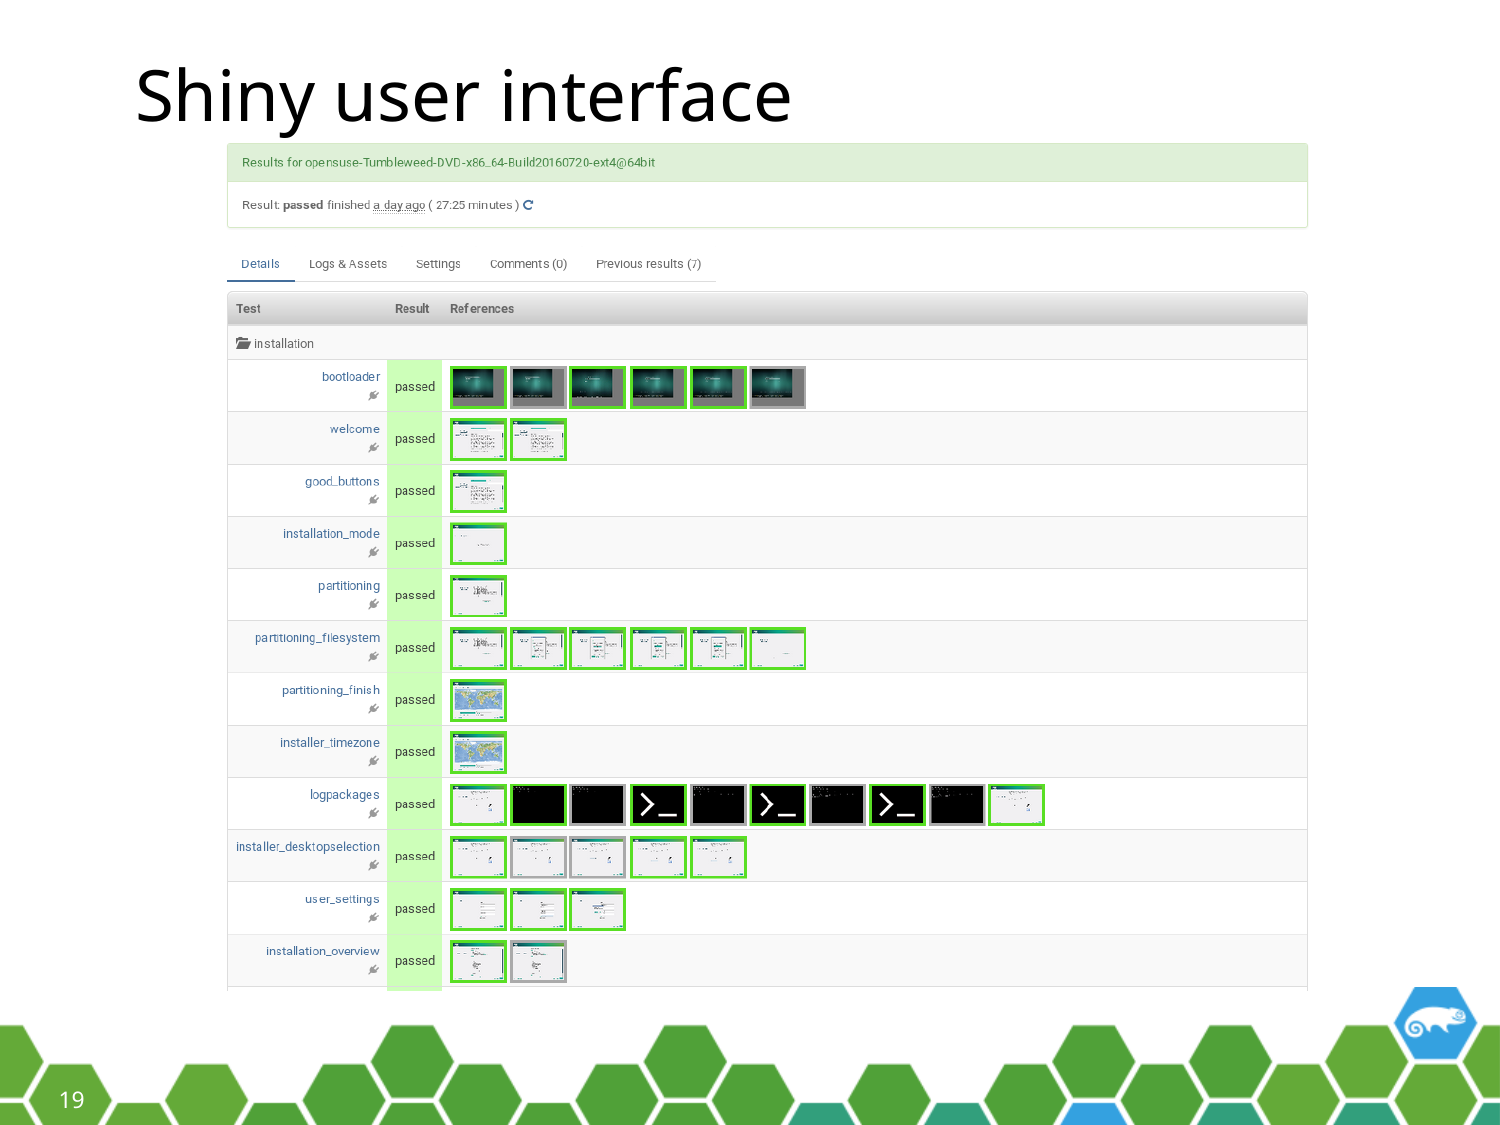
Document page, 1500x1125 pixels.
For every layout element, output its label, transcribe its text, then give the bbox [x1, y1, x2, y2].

picture [0, 175, 1500, 1125]
title Shiny user interface [135, 12, 1372, 175]
